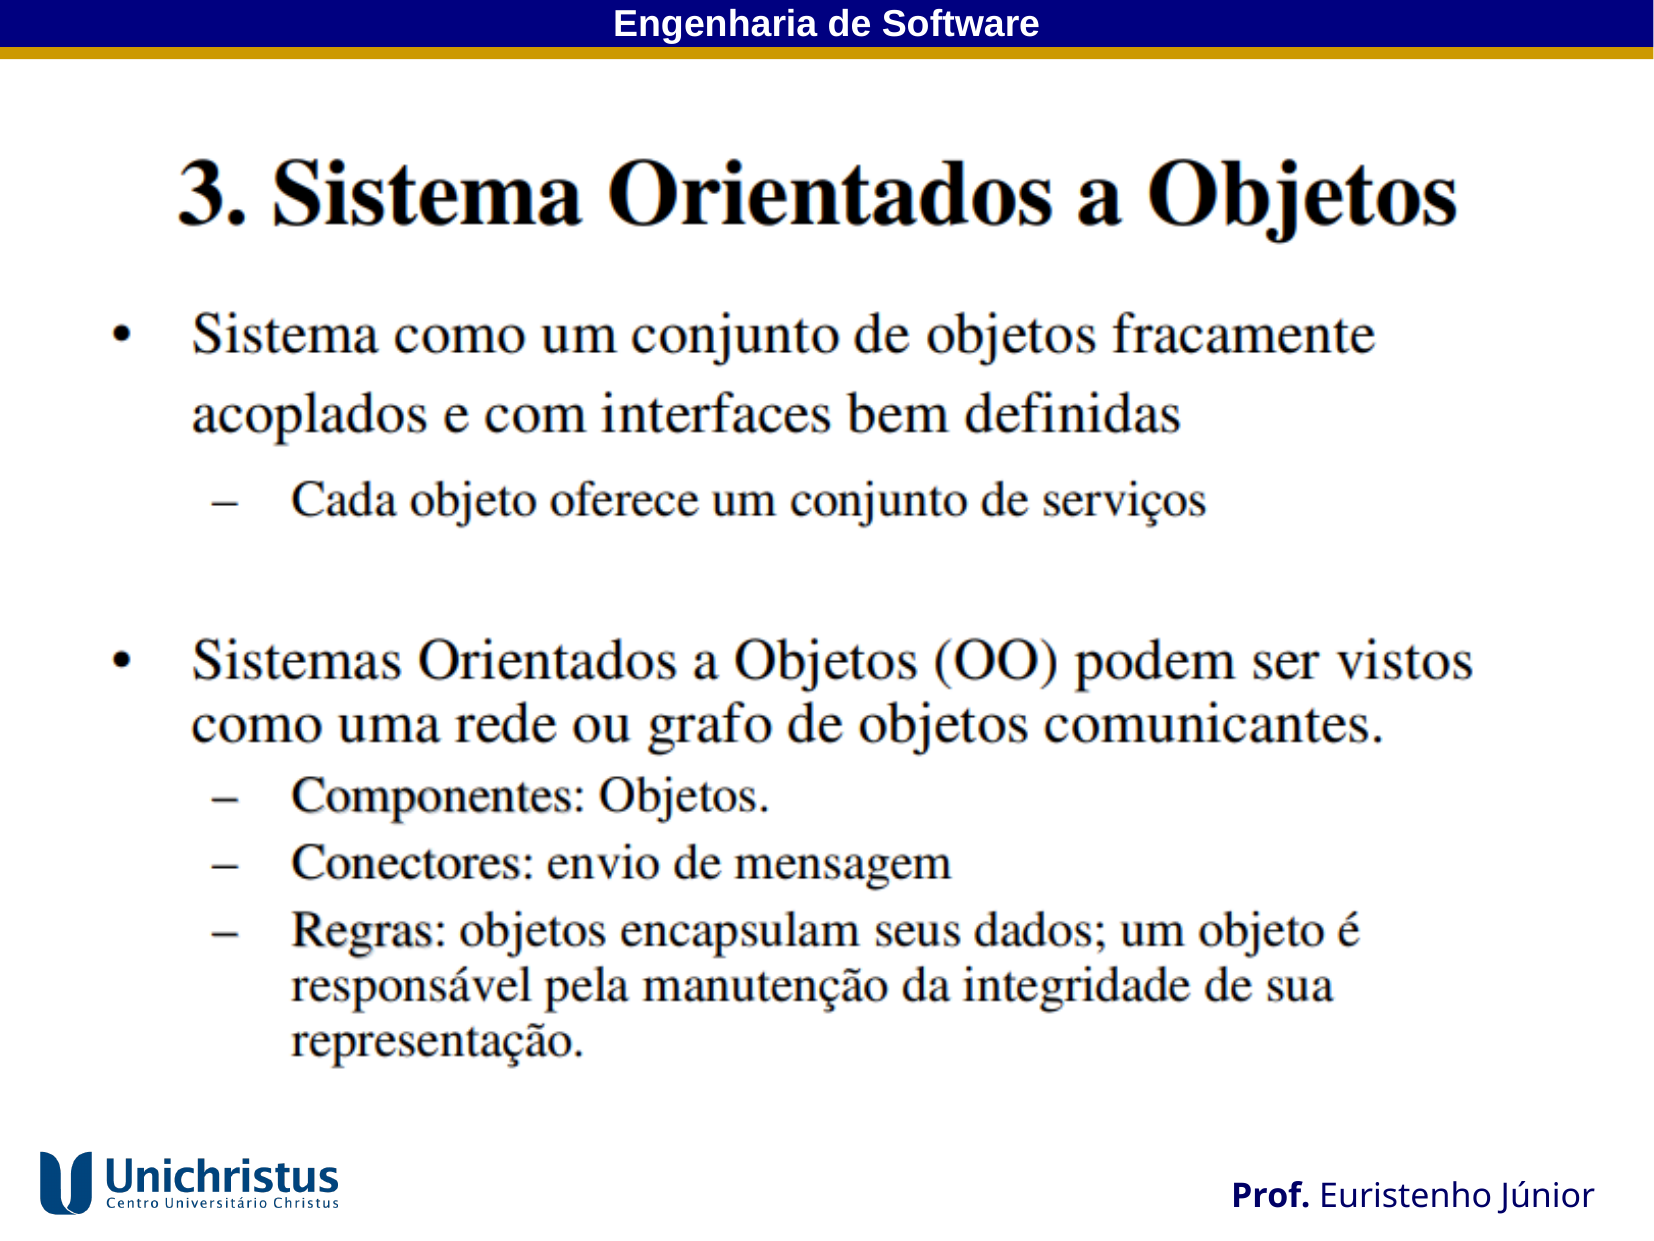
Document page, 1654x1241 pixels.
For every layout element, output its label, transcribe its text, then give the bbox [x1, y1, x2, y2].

picture [35, 1148, 343, 1217]
text_box Prof. Euristenho Júnior [1216, 1163, 1654, 1224]
picture [94, 143, 1489, 1081]
text_box Engenharia de Software [0, 0, 1654, 47]
text_box [0, 47, 1654, 60]
